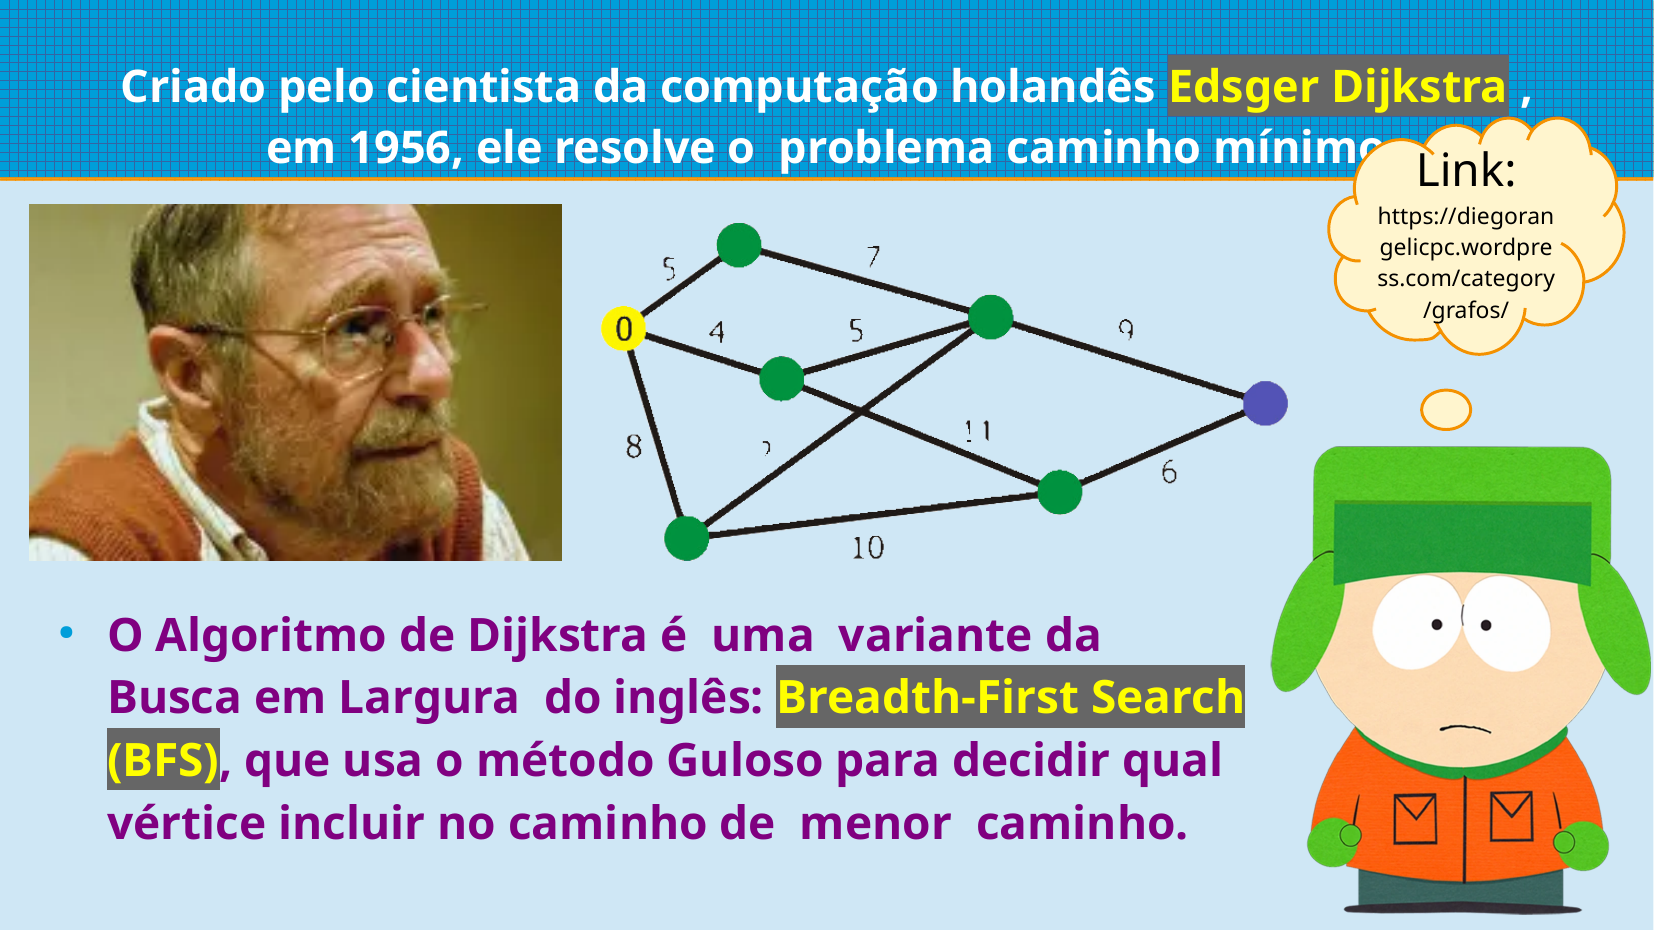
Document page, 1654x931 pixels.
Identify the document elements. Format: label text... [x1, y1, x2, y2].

text_box Link: https://diegorangelicpc.wordpress.com/category/grafos/ [1328, 118, 1625, 355]
picture [601, 223, 1651, 916]
title Criado pelo cientista da computação holandês Edsger Dijkstra , em 1956, ele resolve o problema caminho mínimo [88, 14, 1565, 178]
text_box Link: https://diegorangelicpc.wordpress.com/category/grafos/ [1421, 390, 1471, 430]
list O Algoritmo de Dijkstra é uma variante da Busca em Largura do inglês: Breadth-First Search (BFS), que usa o método Guloso para decidir qual vértice incluir no caminho de menor caminho. [41, 601, 1253, 868]
picture [29, 204, 562, 562]
